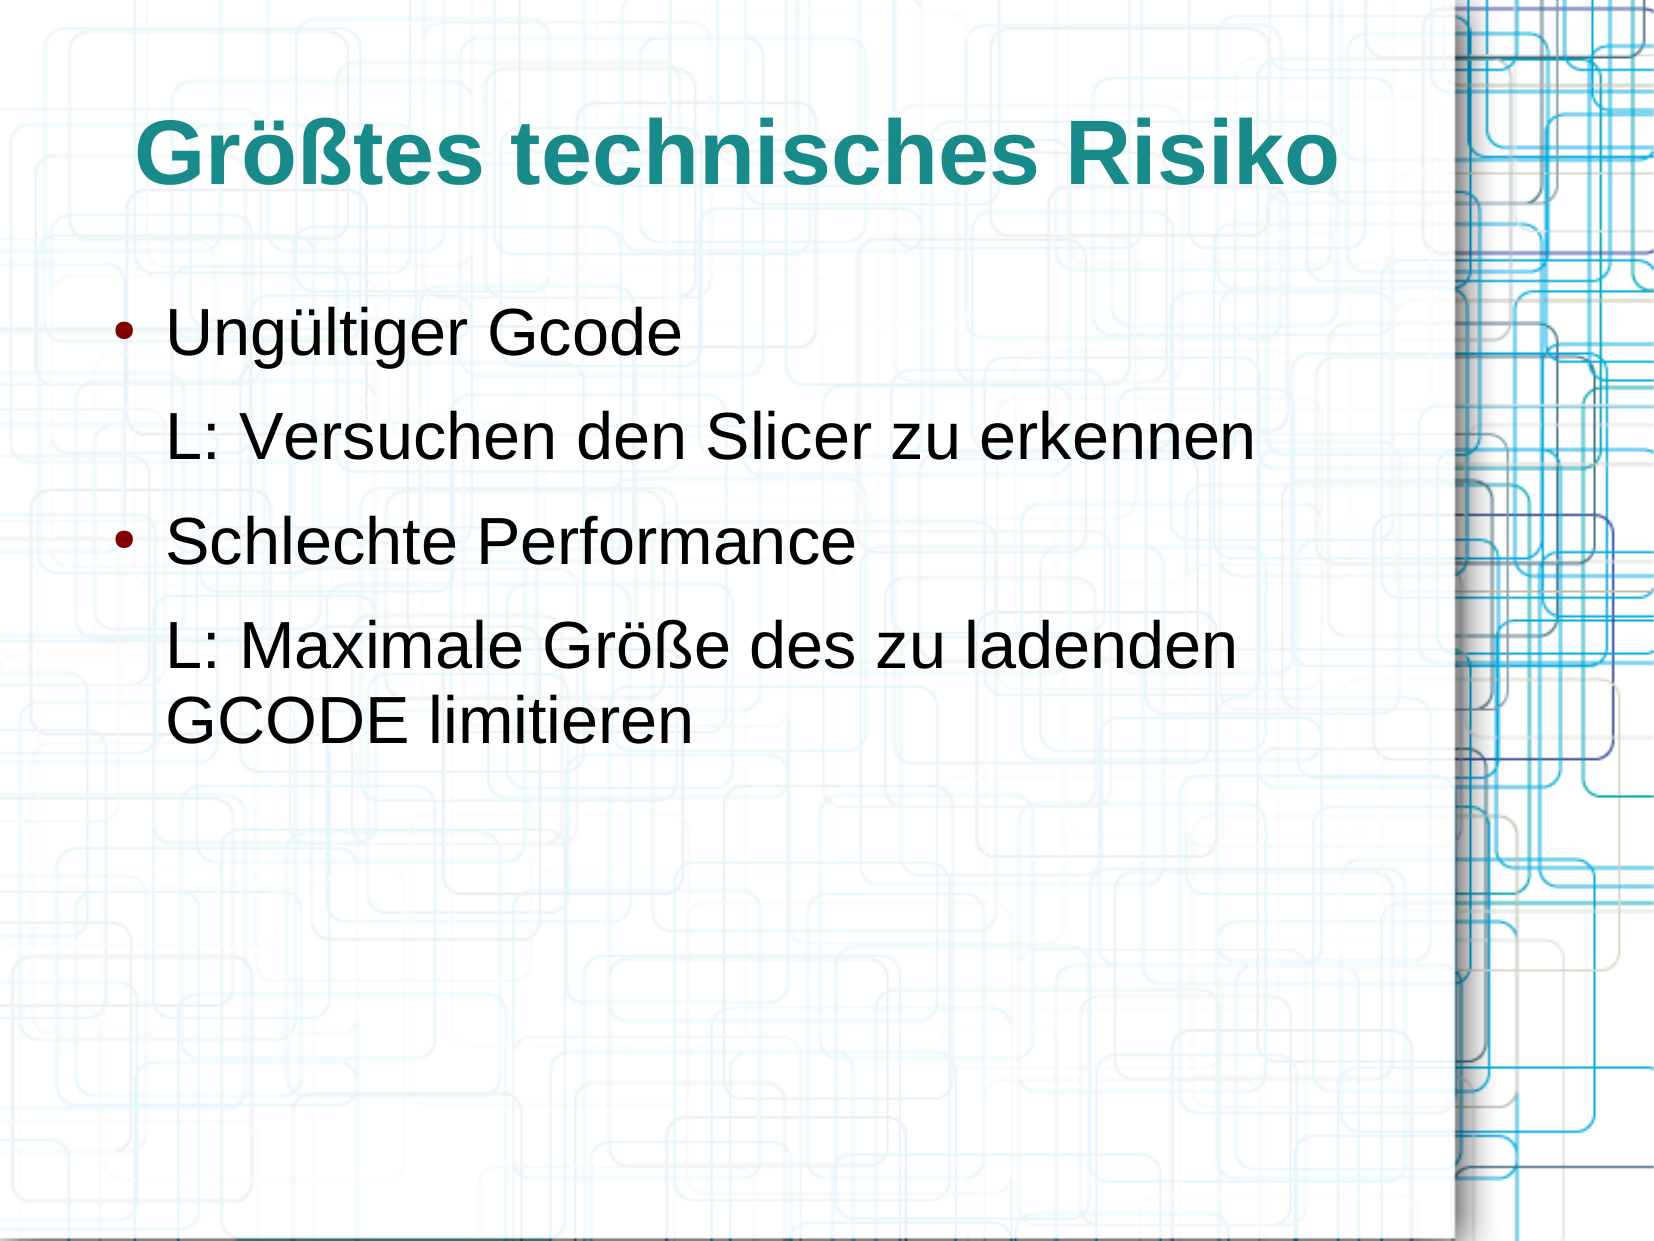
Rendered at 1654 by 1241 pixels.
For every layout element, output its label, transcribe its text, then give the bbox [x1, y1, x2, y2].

list Ungültiger Gcode L: Versuchen den Slicer zu erkennen Schlechte Performance L: Maximale Größe des zu ladenden GCODE limitieren [94, 295, 1430, 1114]
title Größtes technisches Risiko [59, 49, 1418, 257]
picture [0, 0, 1654, 1241]
